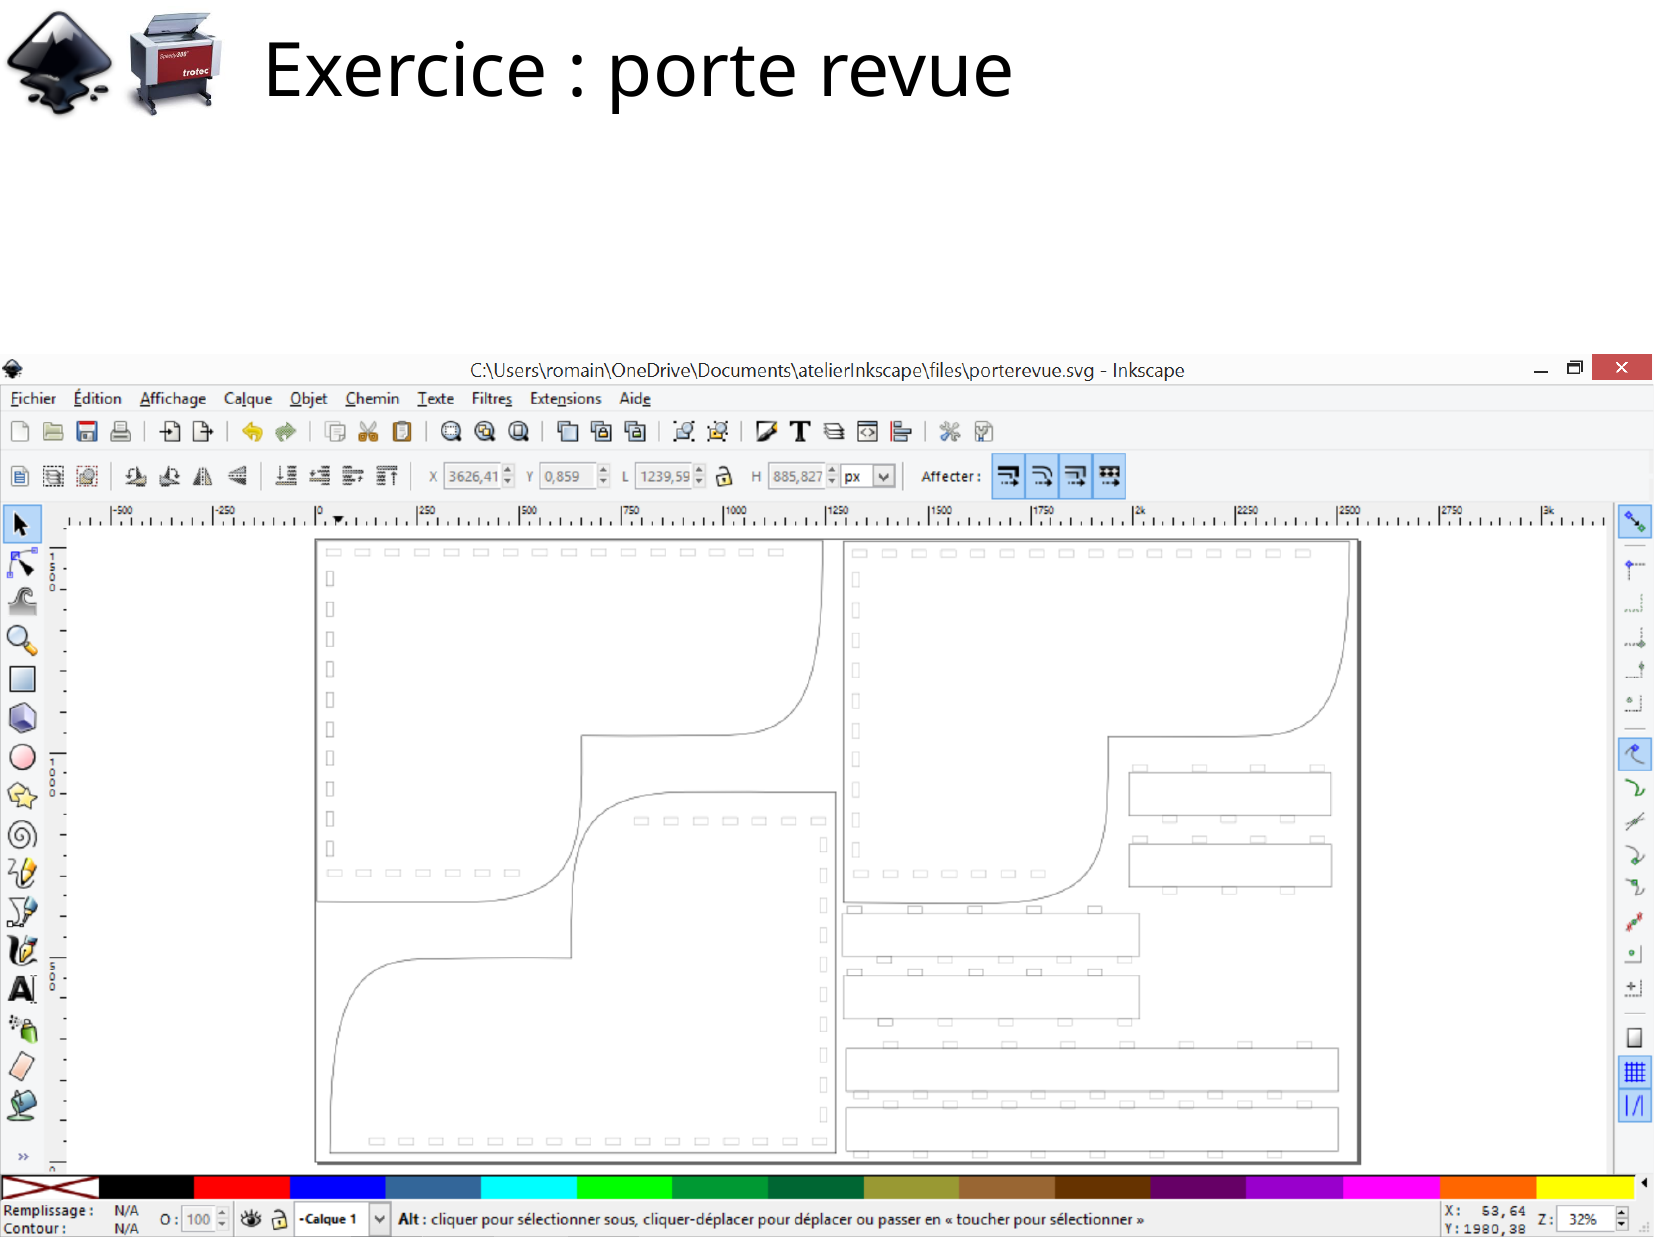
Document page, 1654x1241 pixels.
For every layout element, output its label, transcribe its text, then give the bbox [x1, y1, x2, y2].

picture [0, 354, 1654, 1237]
picture [0, 5, 233, 125]
text_box Exercice : porte revue [248, 9, 894, 120]
